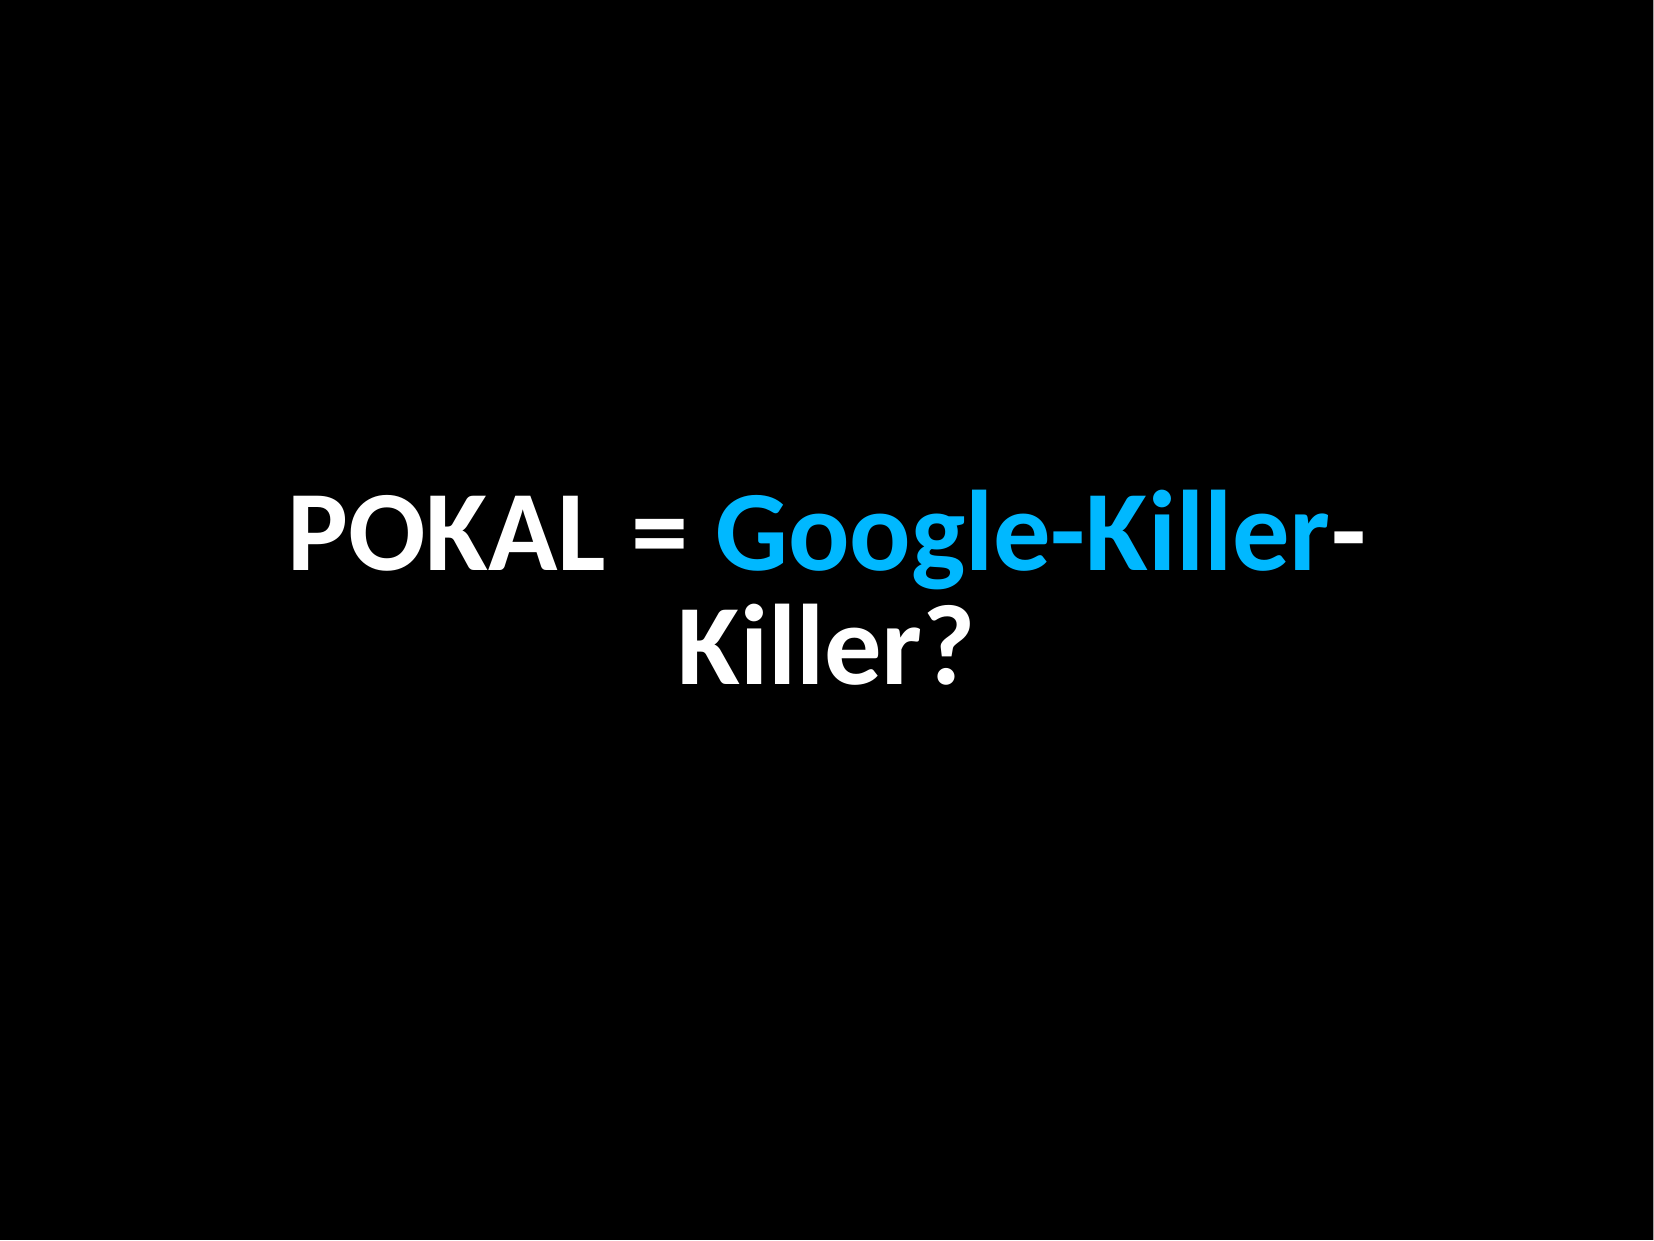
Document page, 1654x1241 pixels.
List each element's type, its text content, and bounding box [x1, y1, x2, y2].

text_box POKAL = Google-Killer-Killer? [147, 419, 1506, 821]
